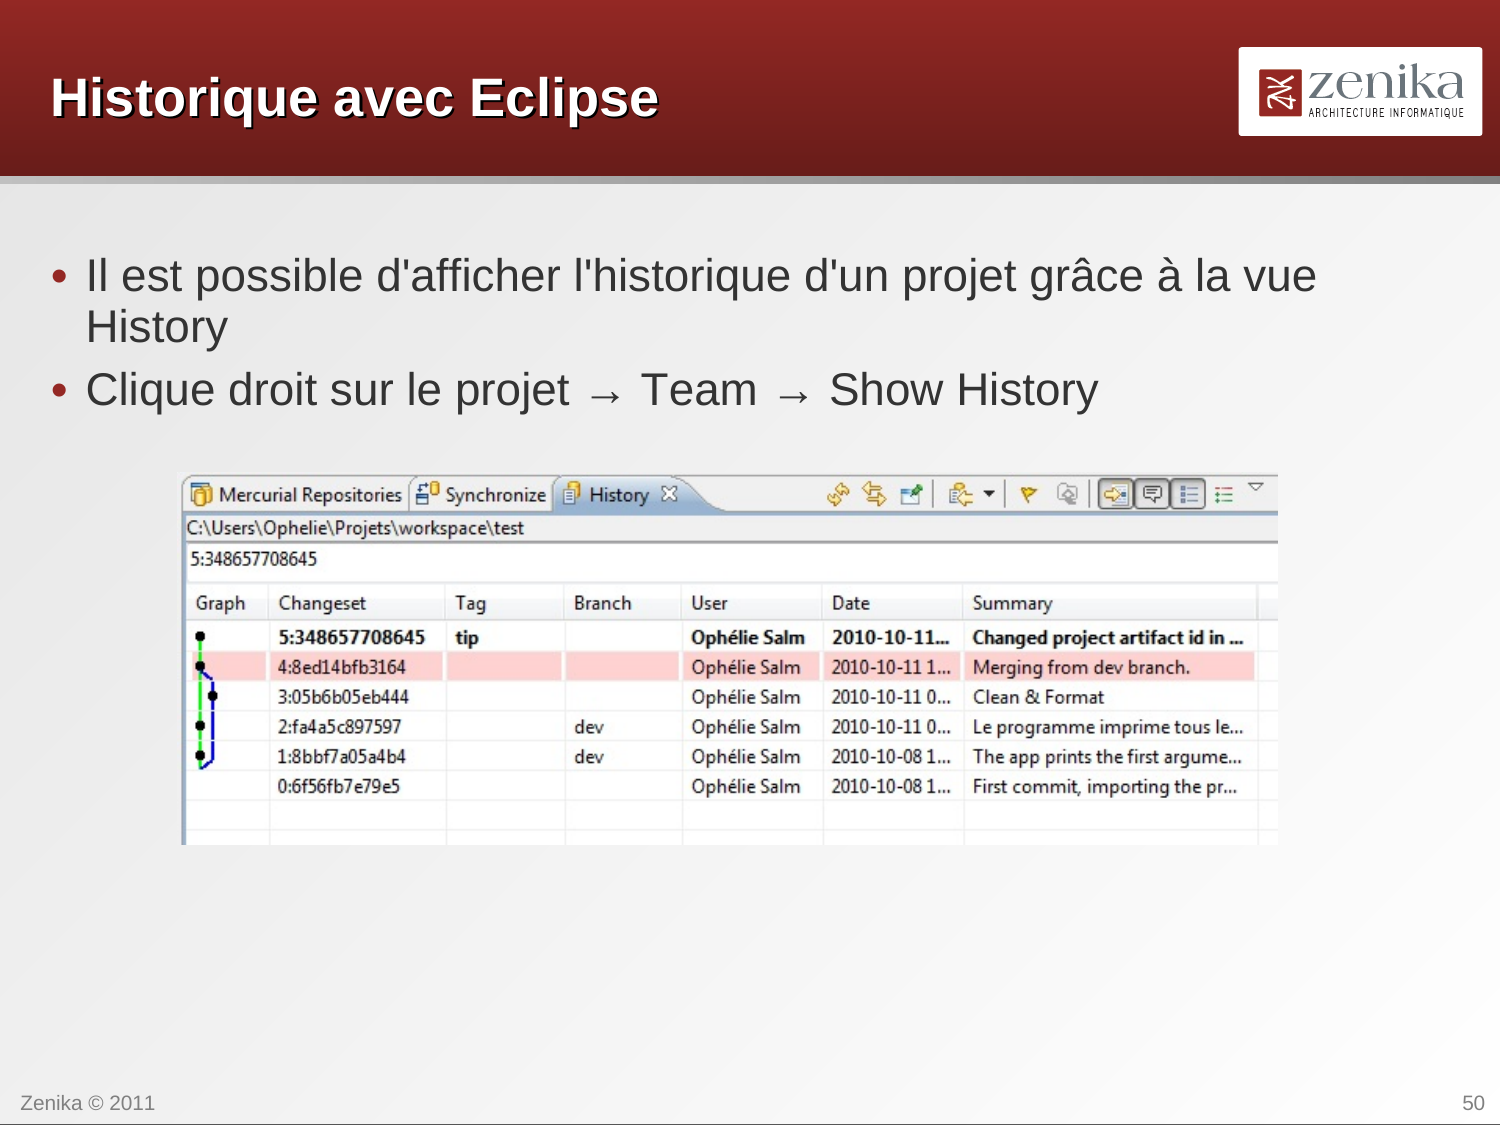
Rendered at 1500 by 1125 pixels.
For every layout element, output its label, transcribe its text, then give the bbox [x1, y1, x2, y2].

title Historique avec Eclipse [50, 22, 1206, 172]
list Il est possible d'afficher l'historique d'un projet grâce à la vue History Clique droit sur le projet → Team → Show History [50, 249, 1435, 1064]
picture [177, 472, 1278, 845]
picture [1257, 58, 1464, 125]
